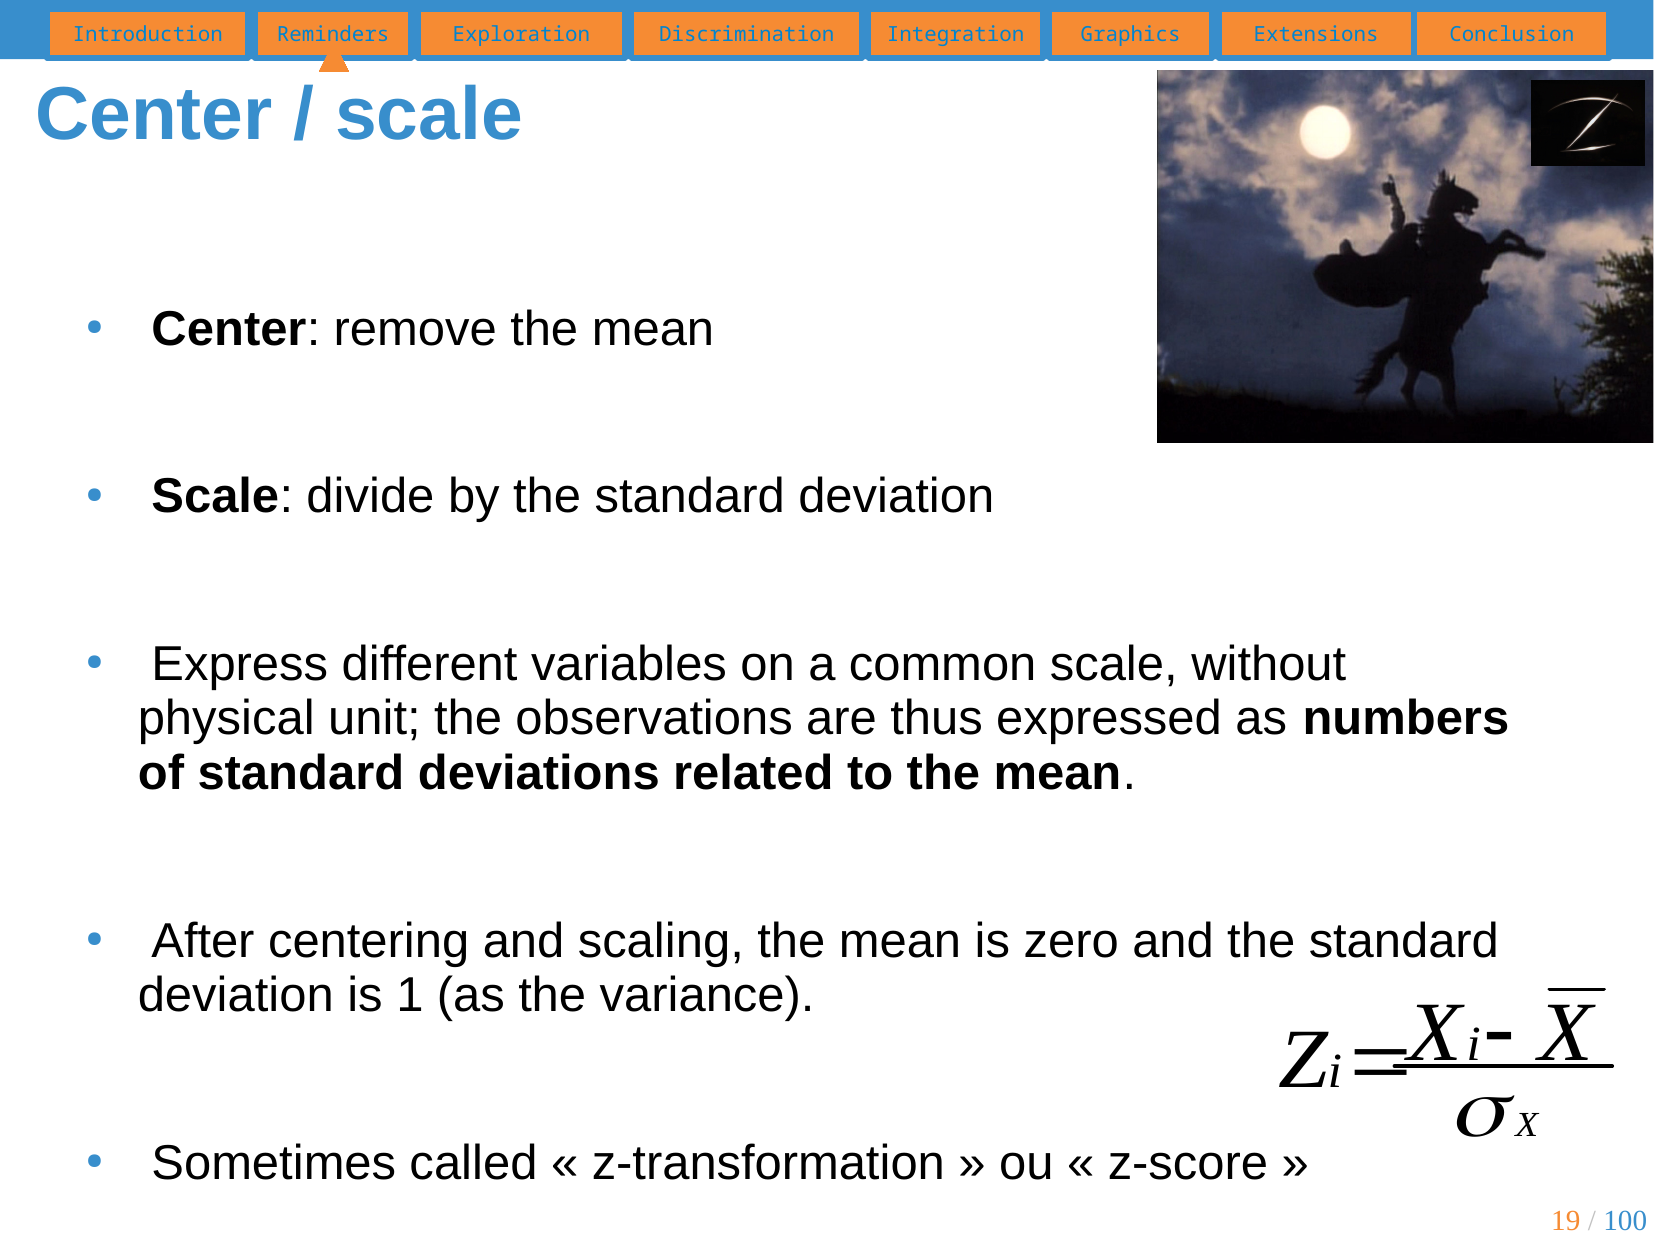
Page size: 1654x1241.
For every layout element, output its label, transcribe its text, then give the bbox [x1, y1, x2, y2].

chart [1263, 967, 1630, 1158]
text_box [319, 41, 349, 72]
list Center: remove the mean Scale: divide by the standard deviation Express different variables on a common scale, without physical unit; the observations are thus expressed as numbers of standard deviations related to the mean. After centering and scaling, the mean is zero and the standard deviation is 1 (as the variance). Sometimes called « z-transformation » ou « z-score » [68, 301, 1524, 1193]
picture [1157, 70, 1654, 443]
title Center / scale [35, 61, 1571, 166]
